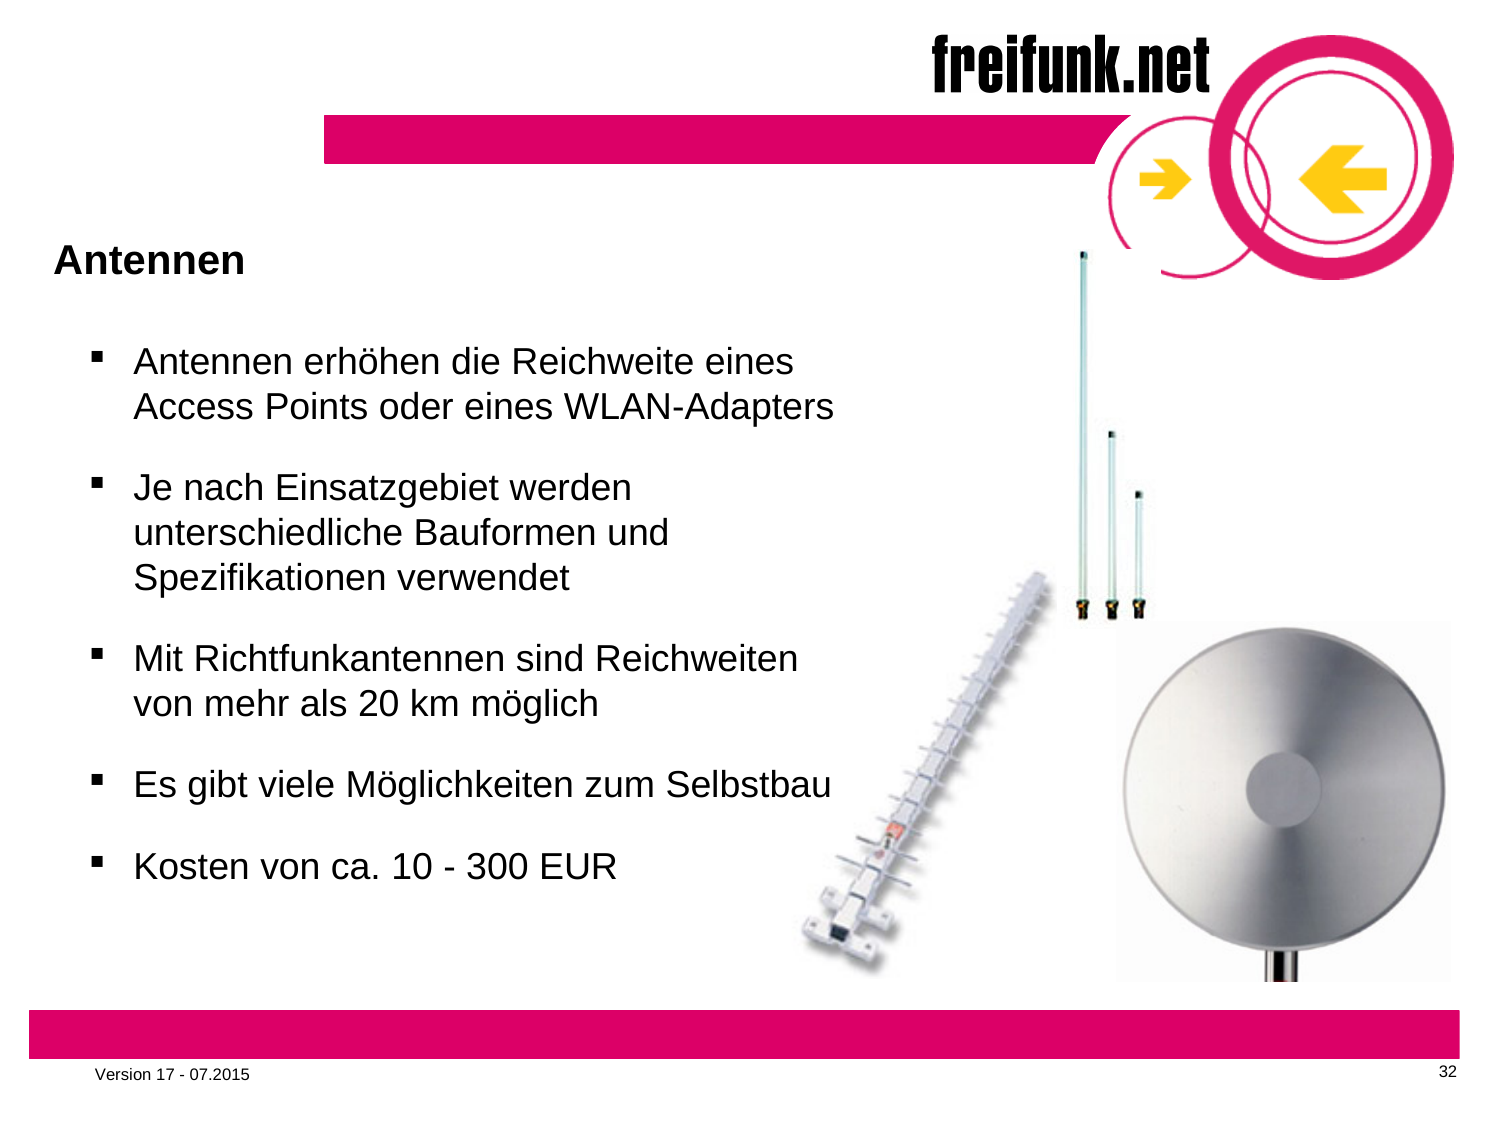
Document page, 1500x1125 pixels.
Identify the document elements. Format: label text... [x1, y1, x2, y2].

text_box Antennen [53, 233, 1046, 313]
picture [777, 34, 1454, 982]
text_box Antennen erhöhen die Reichweite eines Access Points oder eines WLAN-Adapters Je nach Einsatzgebiet werden unterschiedliche Bauformen und Spezifikationen verwendet Mit Richtfunkantennen sind Reichweiten von mehr als 20 km möglich Es gibt viele Möglichkeiten zum Selbstbau Kosten von ca. 10 - 300 EUR [59, 337, 864, 976]
